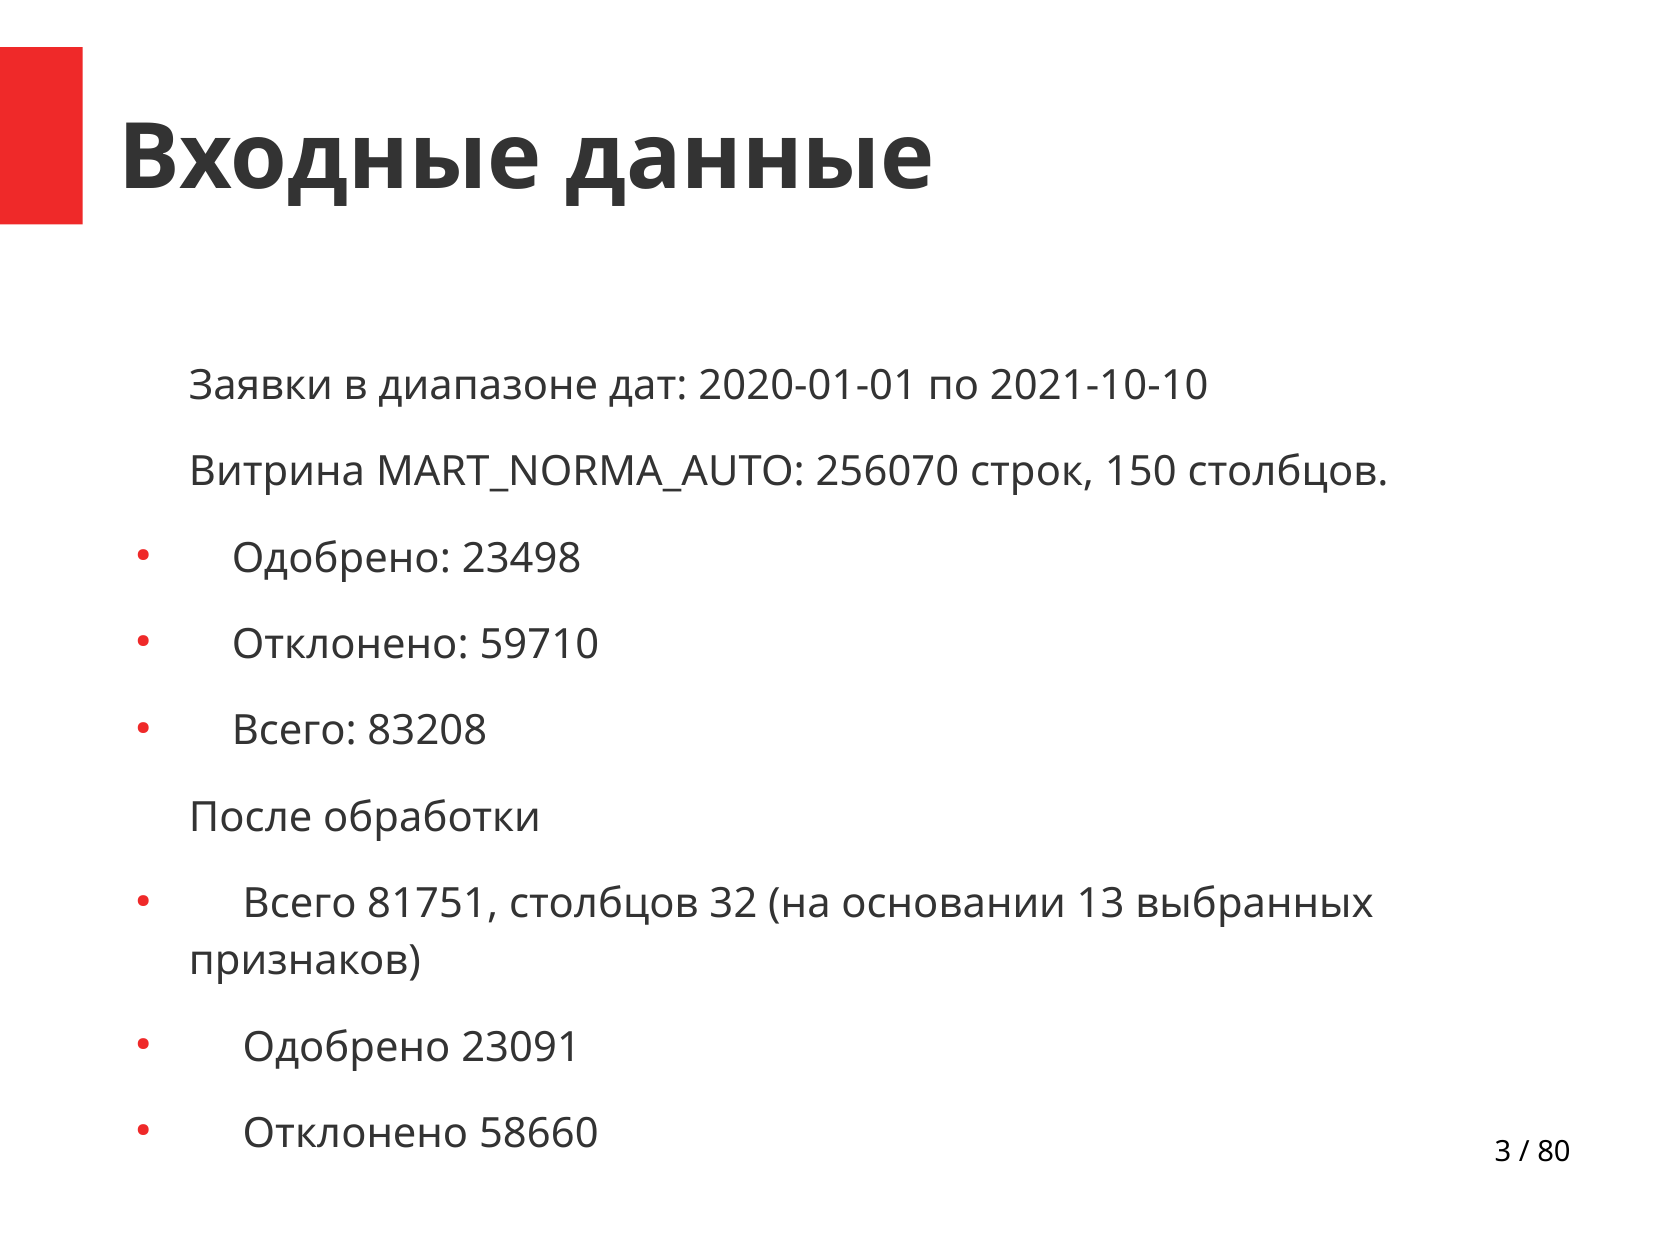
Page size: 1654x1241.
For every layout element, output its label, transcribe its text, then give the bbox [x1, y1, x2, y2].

title Входные данные [118, 49, 1571, 257]
list Заявки в диапазоне дат: 2020-01-01 по 2021-10-10 Витрина MART_NORMA_AUTO: 256070 строк, 150 столбцов. Одобрено: 23498 Отклонено: 59710 Всего: 83208 После обработки Всего 81751, столбцов 32 (на основании 13 выбранных признаков) Одобрено 23091 Отклонено 58660 [118, 354, 1536, 1074]
